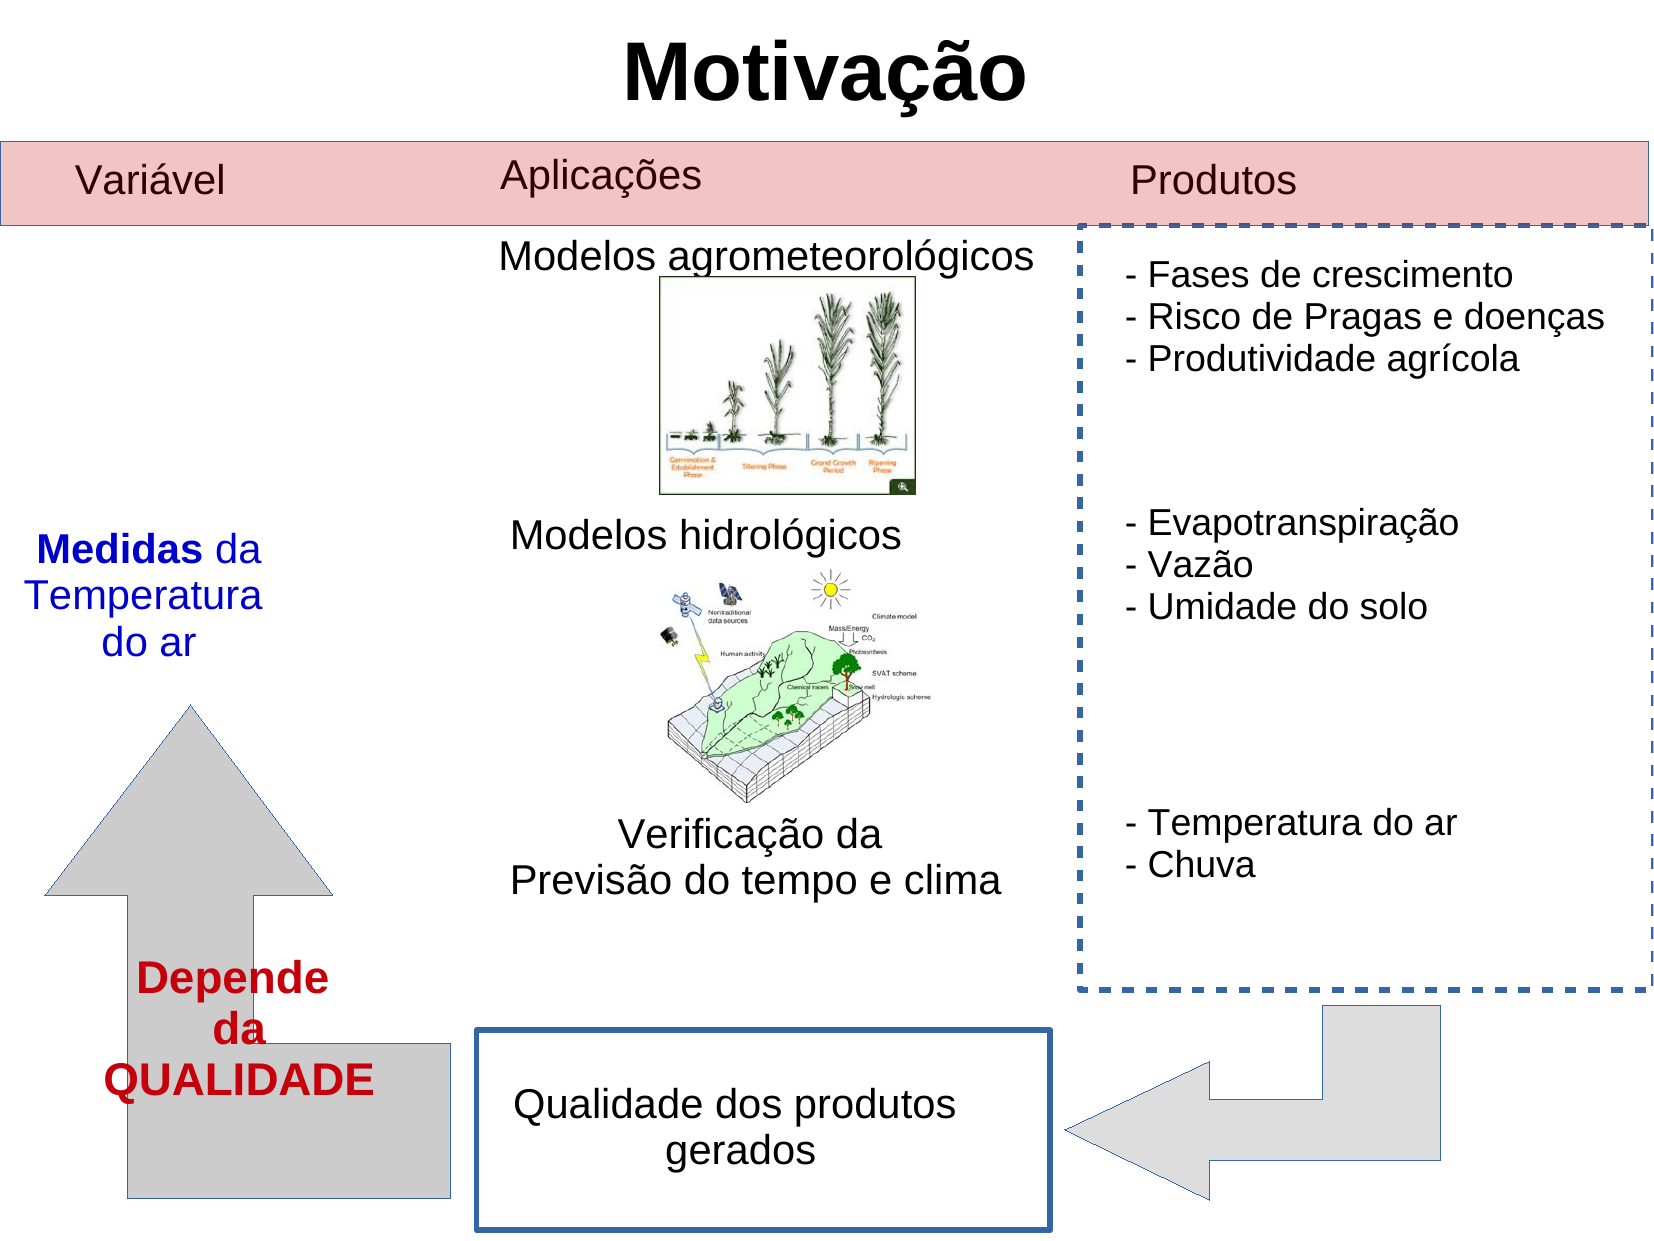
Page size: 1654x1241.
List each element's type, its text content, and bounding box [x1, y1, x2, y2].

text_box [476, 1030, 1051, 1231]
text_box [44, 704, 333, 945]
text_box Depende da QUALIDADE [88, 945, 391, 1209]
picture [659, 276, 916, 496]
text_box Modelos agrometeorológicos [483, 226, 1051, 291]
text_box [0, 141, 1654, 990]
text_box Medidas da Temperatura do ar [8, 518, 301, 677]
text_box [1064, 1005, 1441, 1201]
picture [660, 569, 931, 803]
text_box [391, 1043, 451, 1199]
text_box Modelos hidrológicos [495, 505, 918, 571]
text_box - Evapotranspiração - Vazão - Umidade do solo [1110, 495, 1475, 639]
text_box Qualidade dos produtos gerados [498, 1073, 1021, 1186]
title Motivação [82, 0, 1569, 141]
text_box - Fases de crescimento - Risco de Pragas e doenças - Produtividade agrícola [1110, 246, 1621, 391]
text_box Verificação da Previsão do tempo e clima [495, 803, 1017, 916]
text_box - Temperatura do ar - Chuva [1110, 795, 1473, 897]
